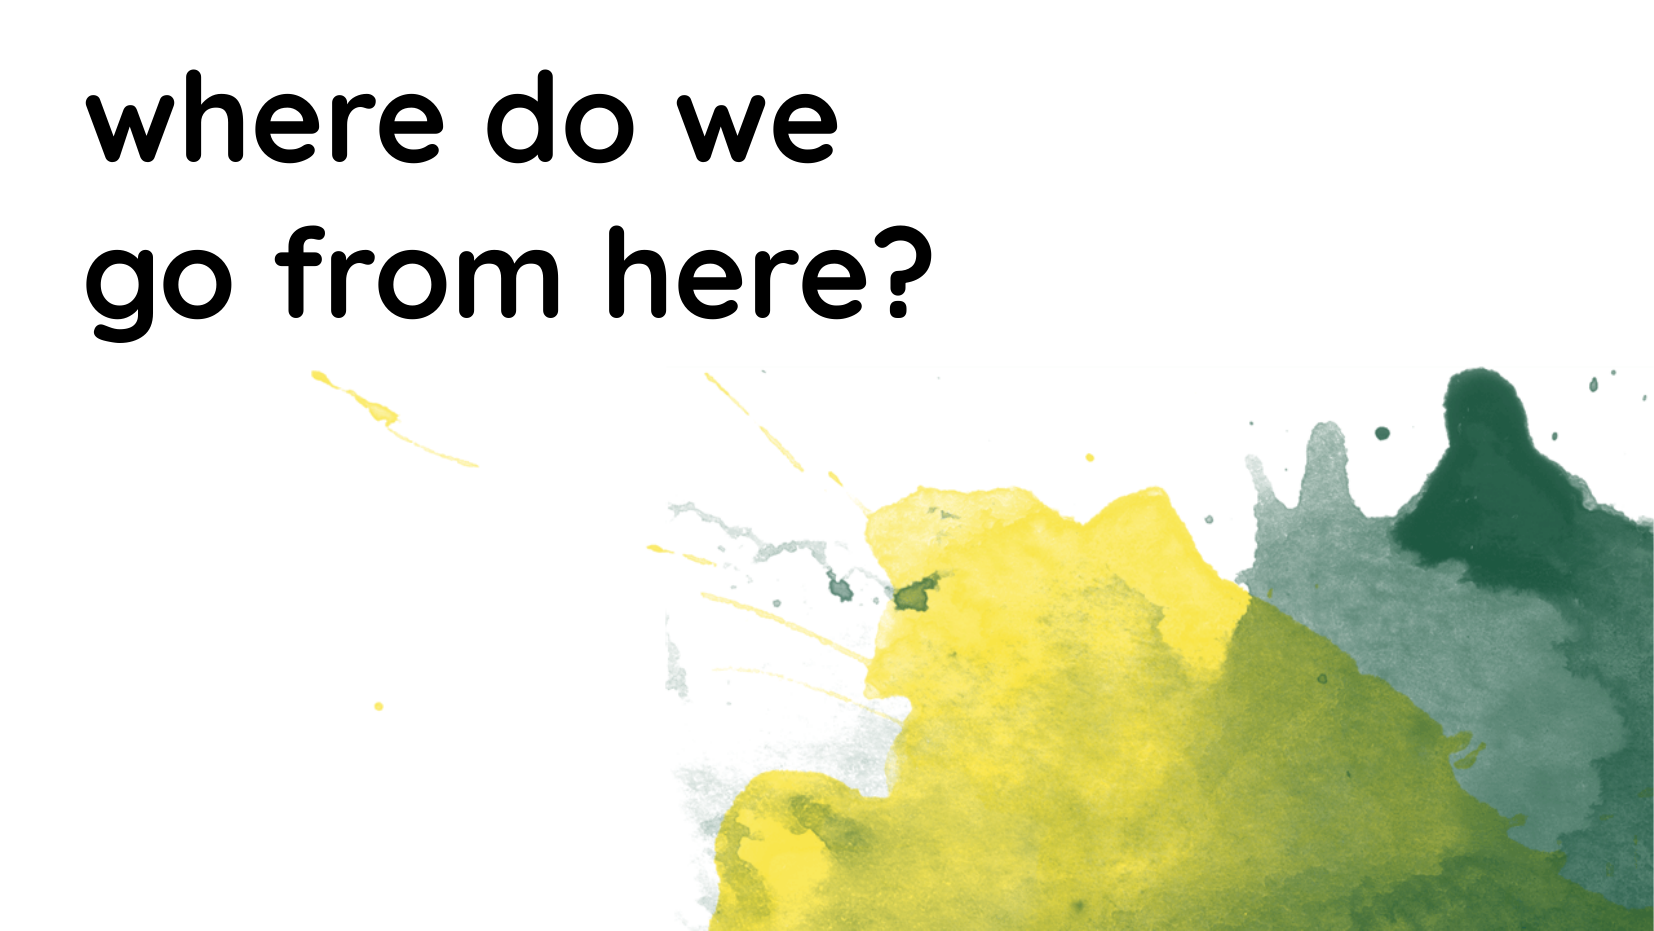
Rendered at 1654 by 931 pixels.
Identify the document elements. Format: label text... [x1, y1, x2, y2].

picture [0, 0, 1654, 931]
title where do we go from here? [82, 37, 1571, 603]
